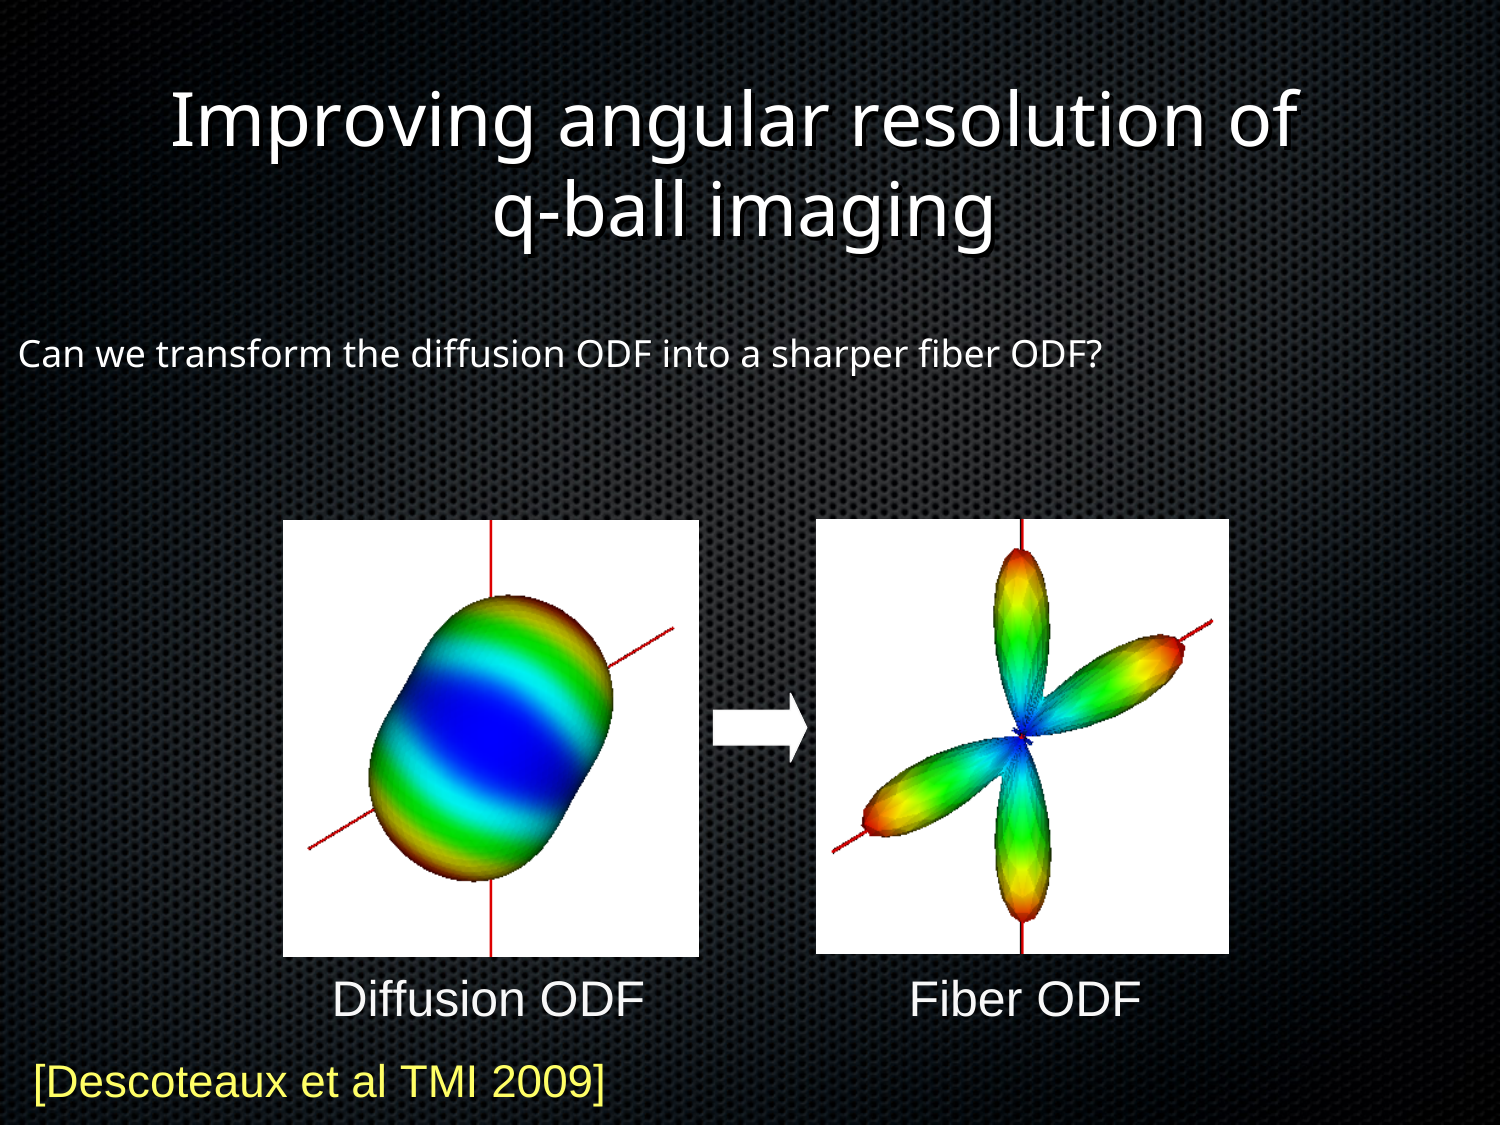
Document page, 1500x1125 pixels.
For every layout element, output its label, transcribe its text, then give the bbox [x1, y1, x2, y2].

text_box [Descoteaux et al TMI 2009] [23, 1051, 617, 1107]
text_box Can we transform the diffusion ODF into a sharper fiber ODF? [0, 321, 1500, 1125]
picture [0, 0, 1500, 321]
title Improving angular resolution of q-ball imaging [57, 47, 1441, 260]
